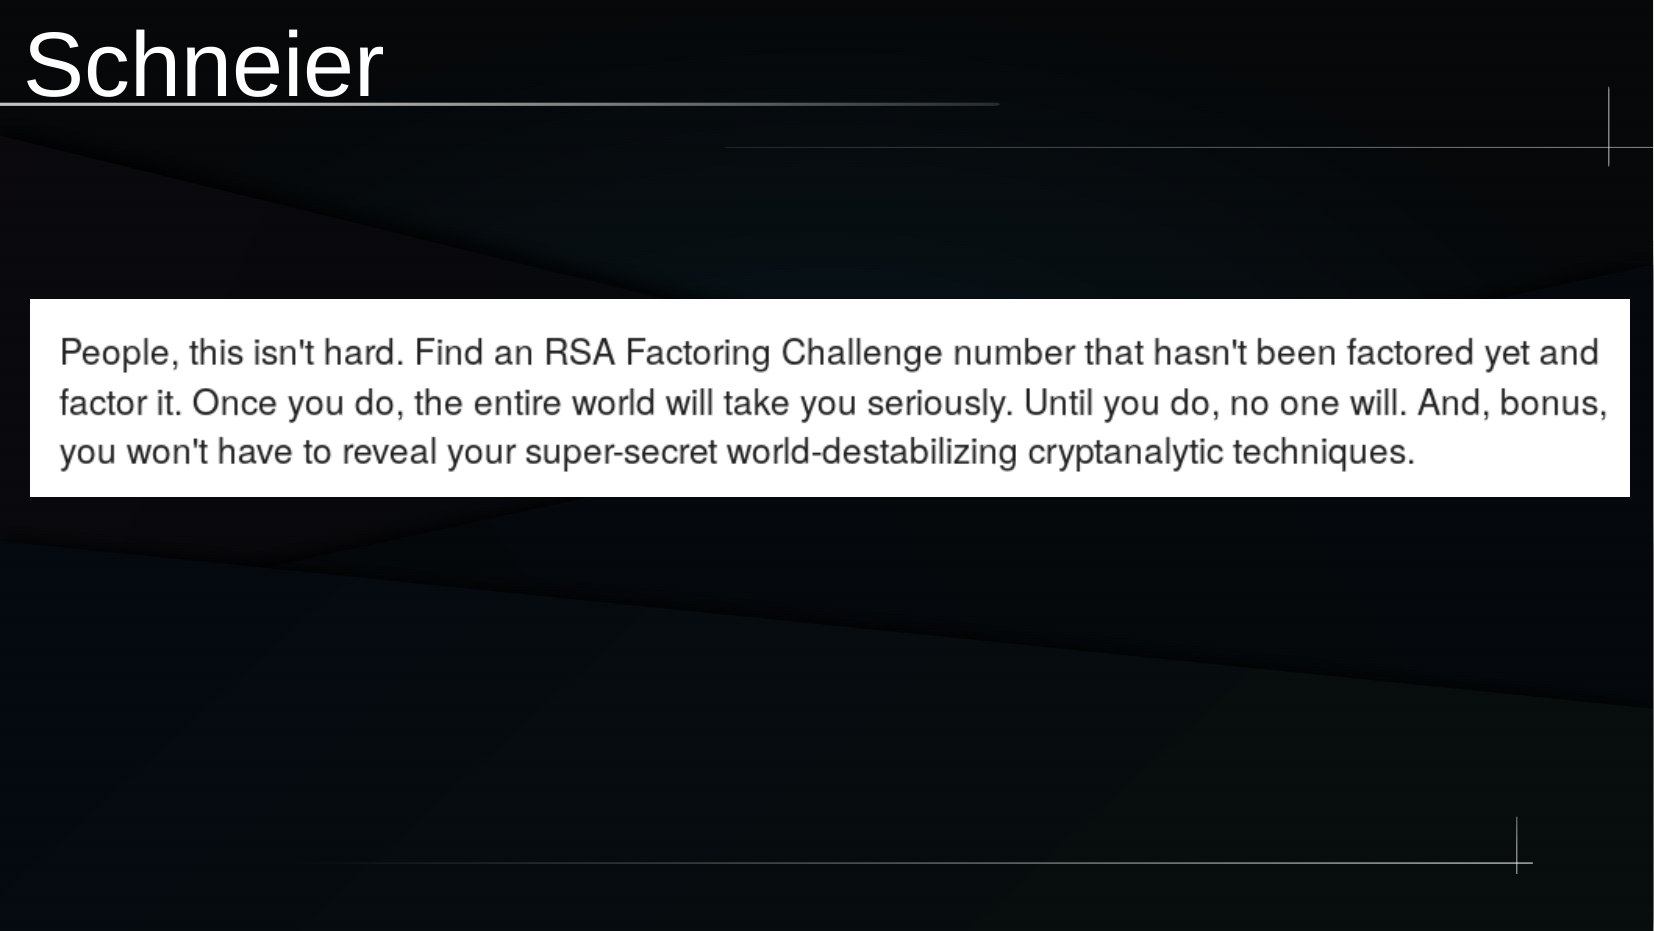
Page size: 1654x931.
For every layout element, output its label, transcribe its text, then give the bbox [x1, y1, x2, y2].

title Schneier [23, 11, 1589, 119]
picture [0, 0, 1654, 931]
